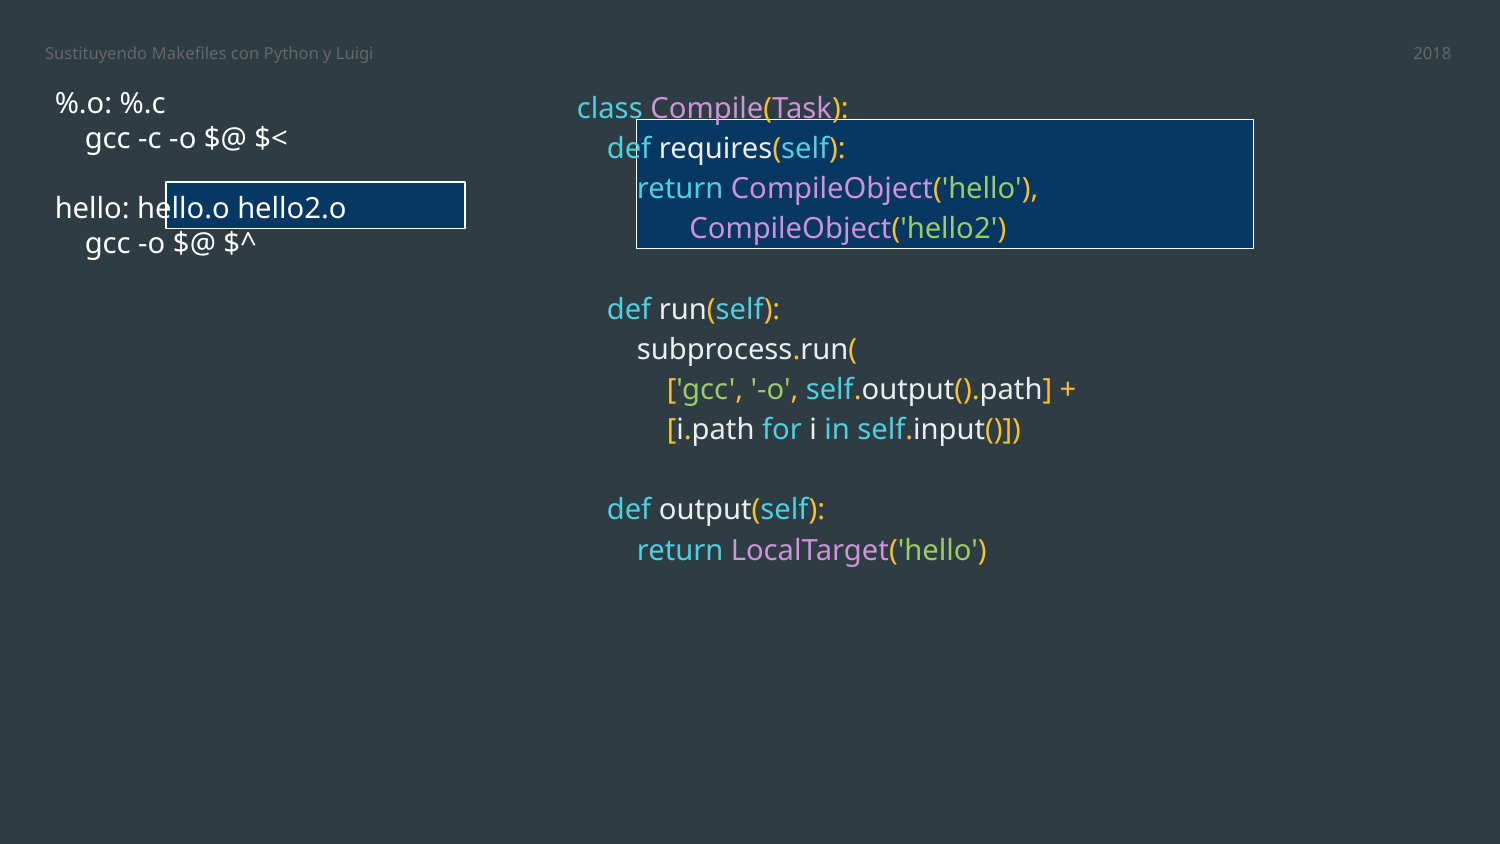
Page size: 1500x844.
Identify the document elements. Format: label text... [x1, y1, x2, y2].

list %.o: %.c gcc -c -o $@ $< hello: hello.o hello2.o gcc -o $@ $^ [39, 69, 551, 562]
list class Compile(Task): def requires(self): return CompileObject('hello'), CompileObject('hello2') def run(self): subprocess.run( ['gcc', '-o', self.output().path] + [i.path for i in self.input()]) def output(self): return LocalTarget('hello') [561, 69, 1444, 803]
